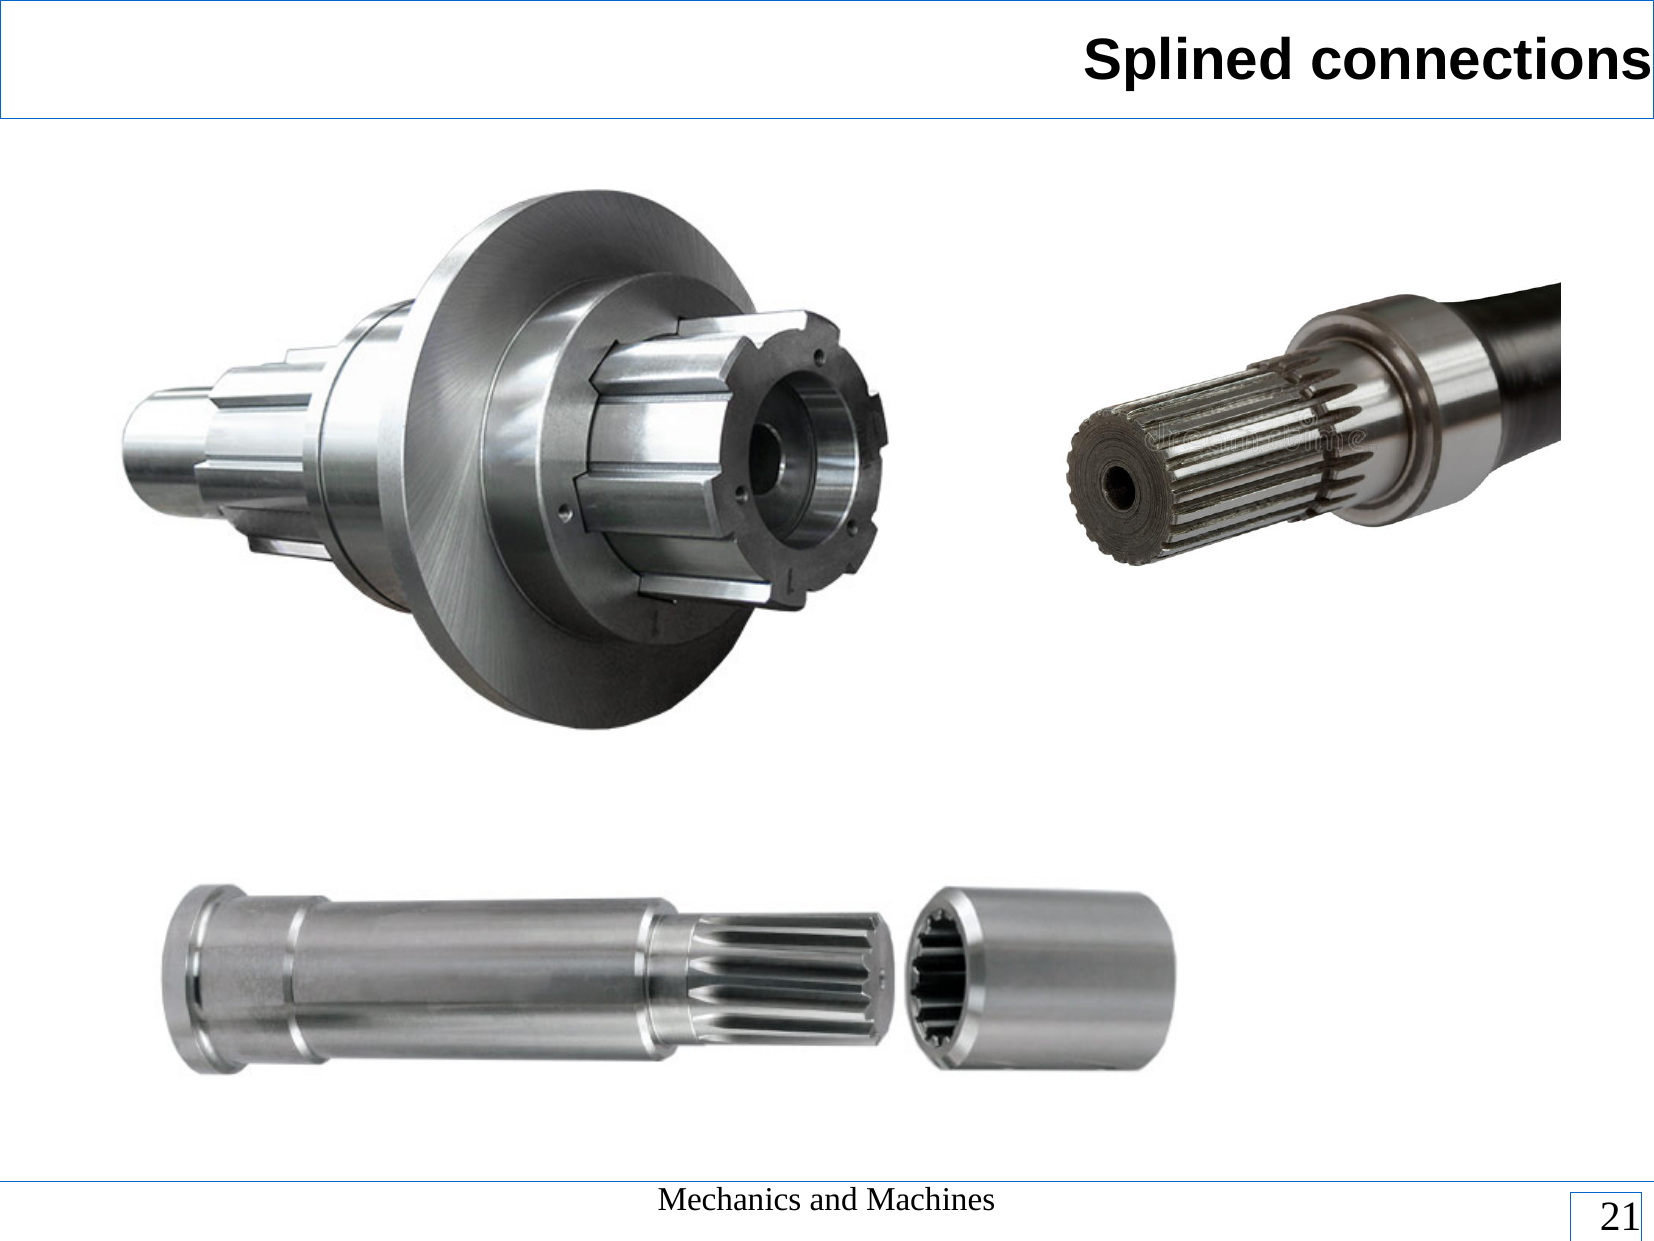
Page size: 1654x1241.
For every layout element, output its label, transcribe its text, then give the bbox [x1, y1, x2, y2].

picture [153, 827, 1186, 1141]
title Splined connections [0, 0, 1654, 119]
picture [15, 188, 1561, 736]
